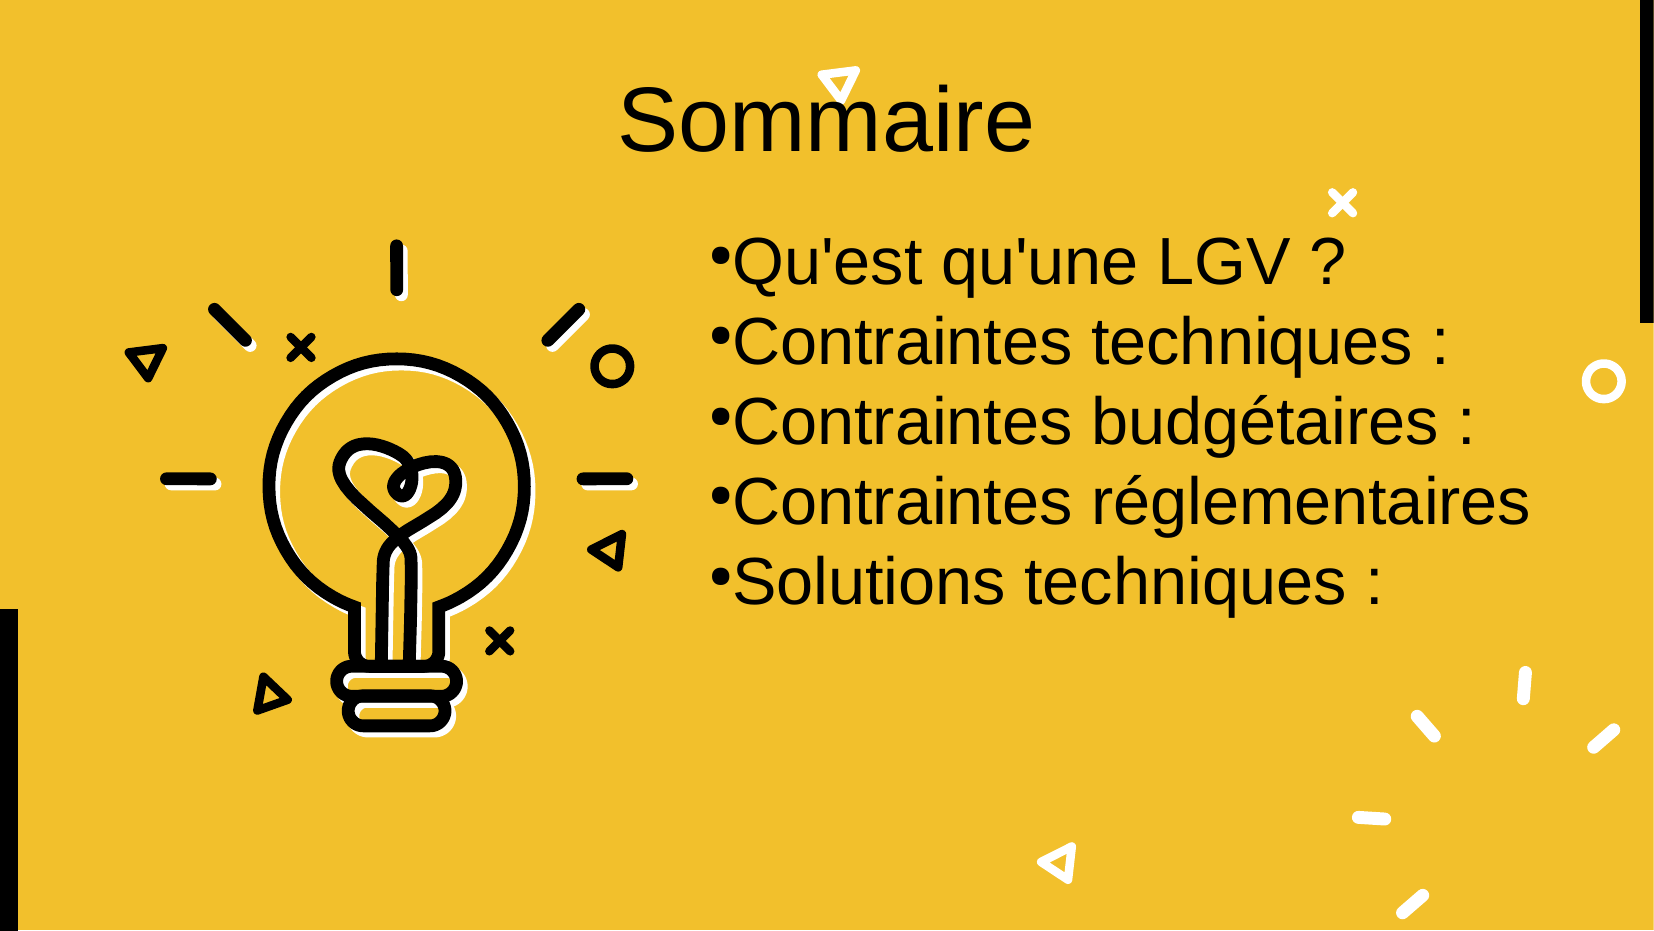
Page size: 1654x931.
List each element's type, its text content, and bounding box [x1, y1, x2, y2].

list Qu'est qu'une LGV ? Contraintes techniques : Contraintes budgétaires : Contraintes réglementaires Solutions techniques : [708, 217, 1548, 758]
title Sommaire [82, 37, 1571, 193]
